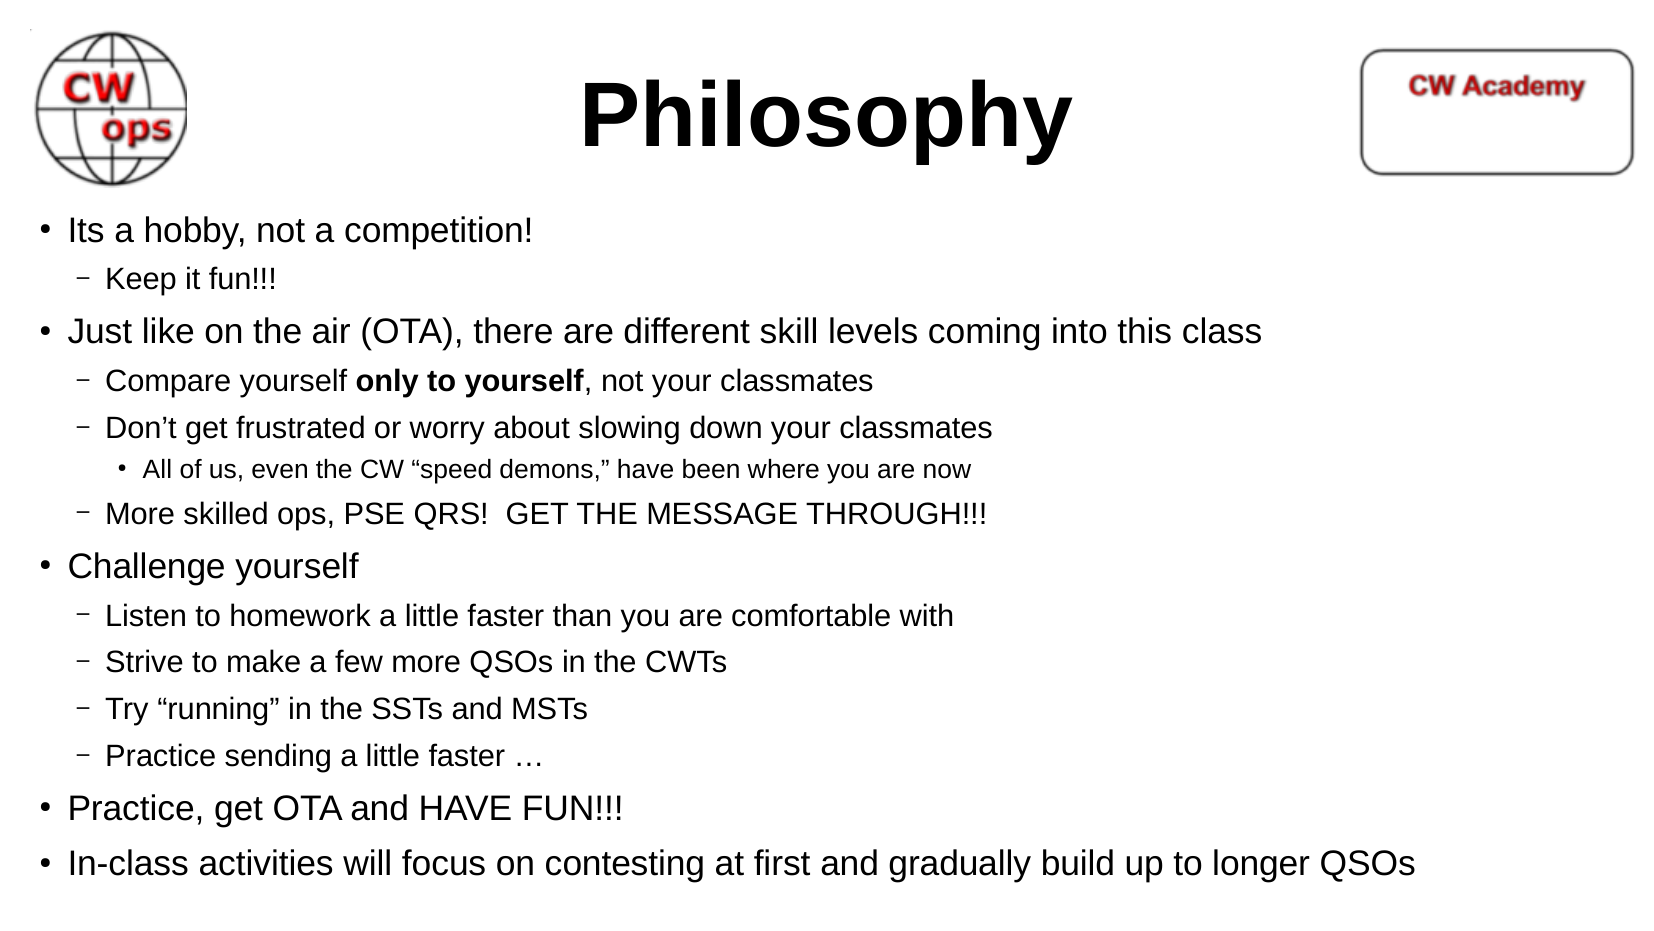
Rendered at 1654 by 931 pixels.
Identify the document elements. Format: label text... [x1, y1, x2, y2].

picture [30, 29, 187, 194]
list Its a hobby, not a competition! Keep it fun!!! Just like on the air (OTA), there are different skill levels coming into this class Compare yourself only to yourself, not your classmates Don’t get frustrated or worry about slowing down your classmates All of us, even the CW “speed demons,” have been where you are now More skilled ops, PSE QRS! GET THE MESSAGE THROUGH!!! Challenge yourself Listen to homework a little faster than you are comfortable with Strive to make a few more QSOs in the CWTs Try “running” in the SSTs and MSTs Practice sending a little faster … Practice, get OTA and HAVE FUN!!! In-class activities will focus on contesting at first and gradually build up to longer QSOs [30, 210, 1591, 886]
picture [1571, 37, 1640, 186]
title Philosophy [82, 37, 1571, 193]
